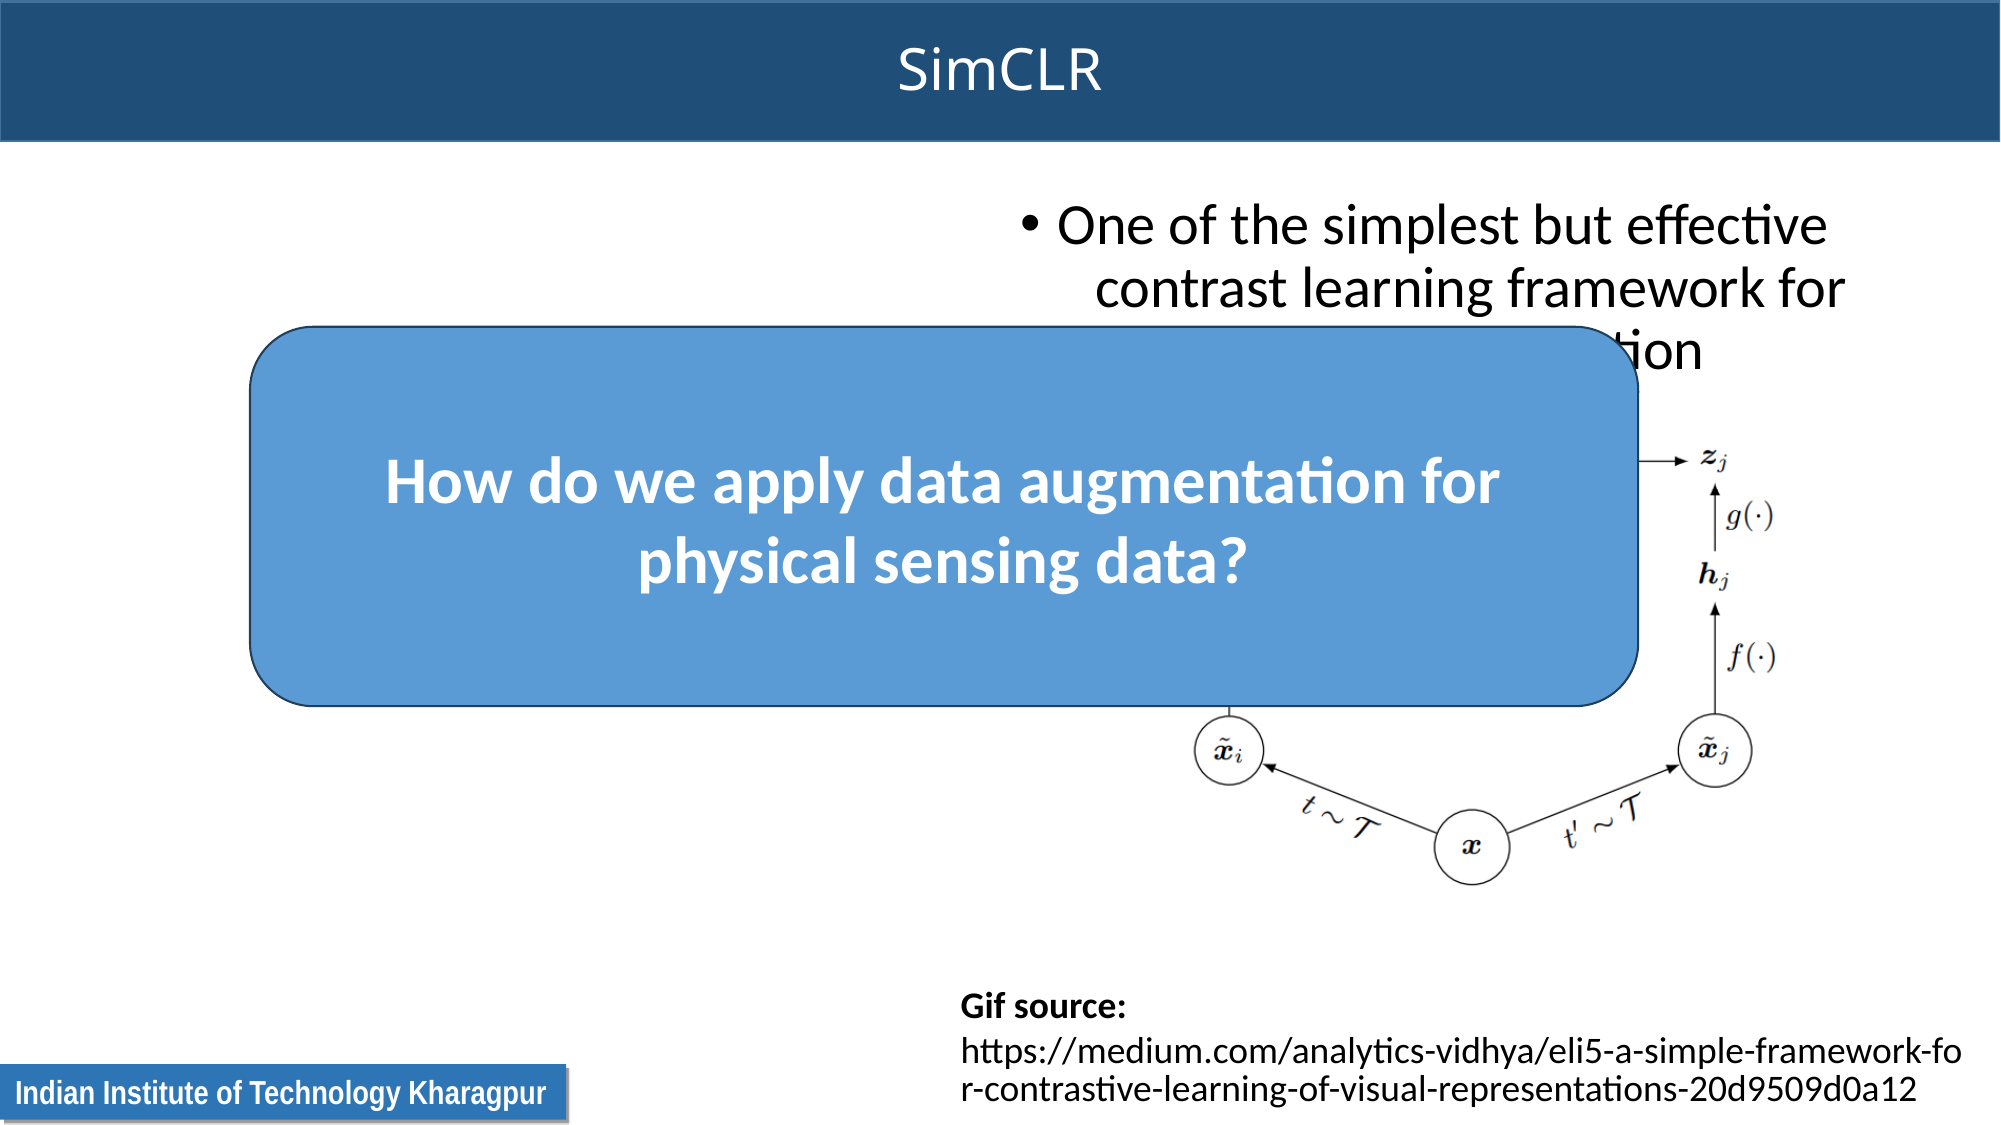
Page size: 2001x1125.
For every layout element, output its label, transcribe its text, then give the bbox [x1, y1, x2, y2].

text_box How do we apply data augmentation for physical sensing data? [249, 326, 1639, 707]
picture [1142, 400, 1817, 904]
text_box Gif source: https://medium.com/analytics-vidhya/eli5-a-simple-framework-for-contrastive-learning-of-visual-representations-20d9509d0a12 [945, 973, 1982, 1125]
title SimCLR [0, 1, 2000, 141]
list One of the simplest but effective contrast learning framework for vision-based classification [1005, 186, 1954, 973]
